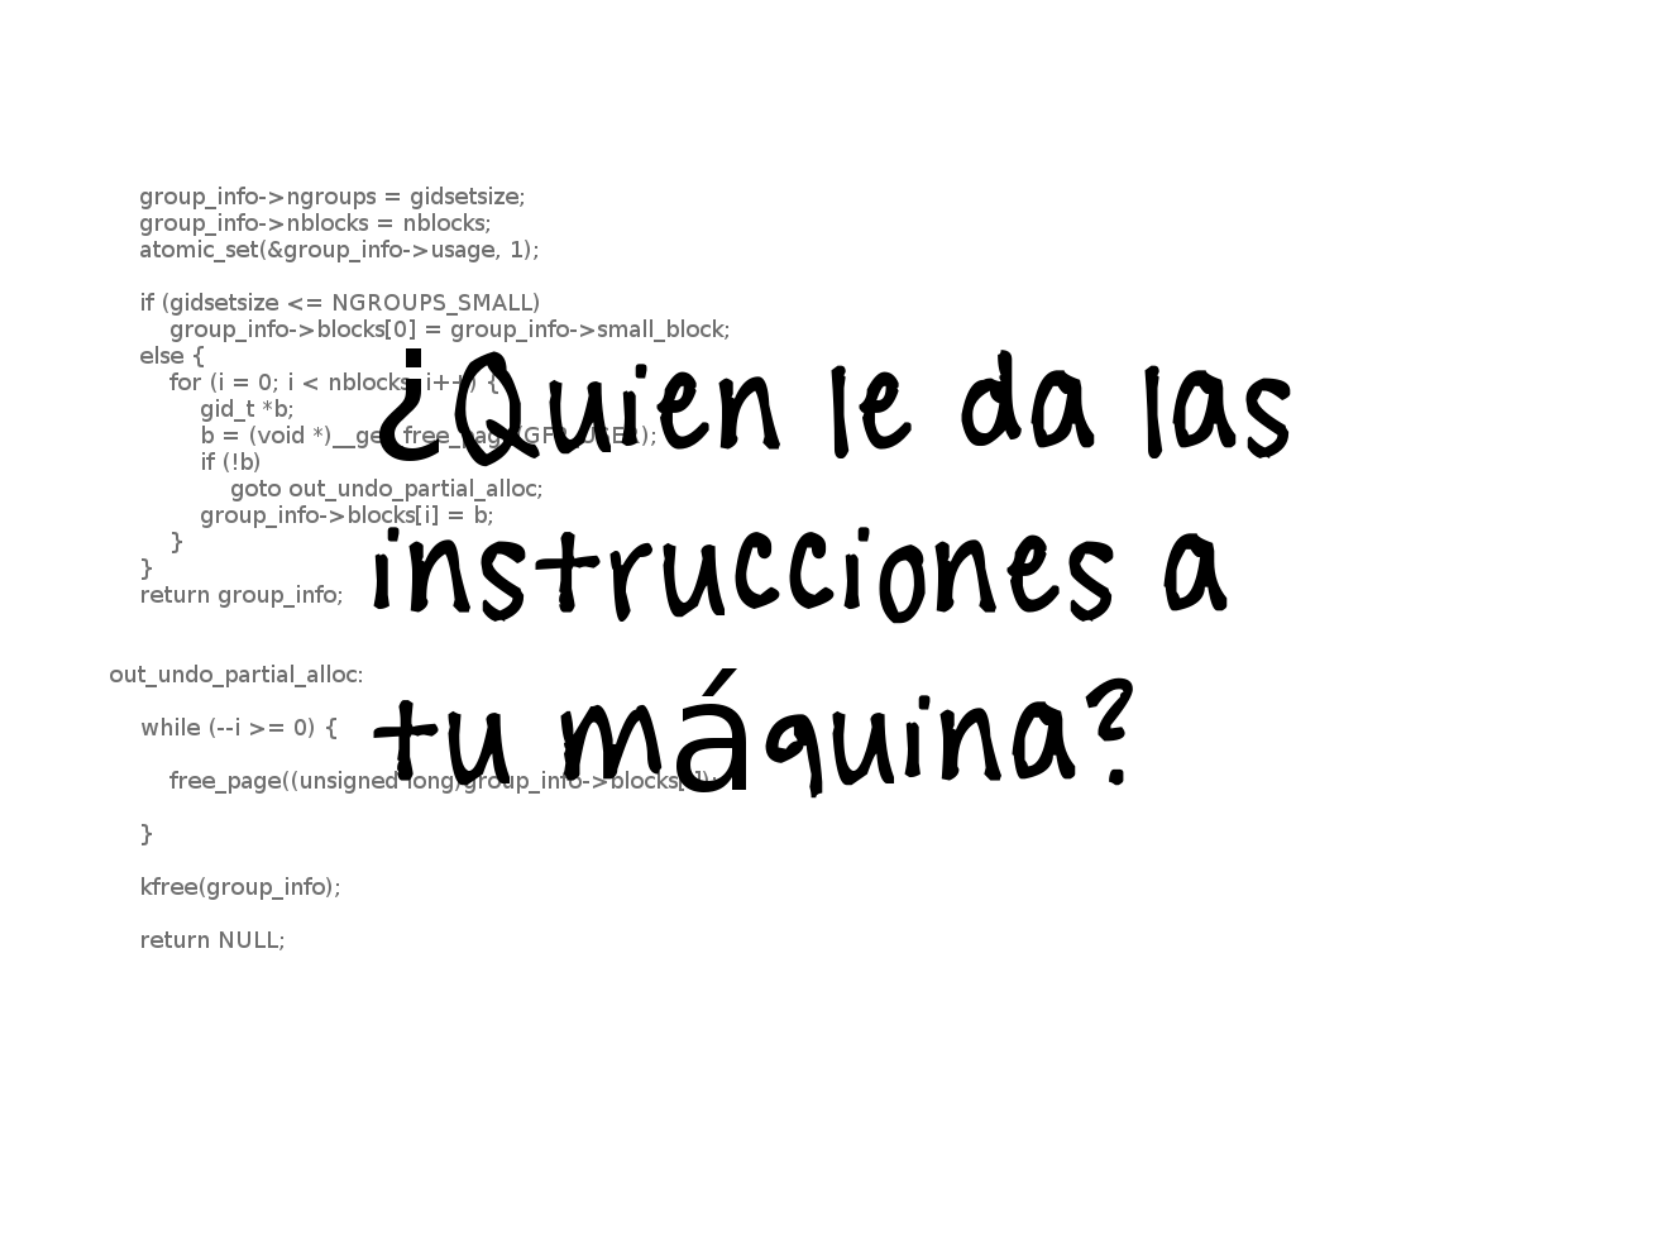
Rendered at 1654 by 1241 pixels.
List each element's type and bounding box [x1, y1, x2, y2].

picture [4, 83, 1654, 1163]
